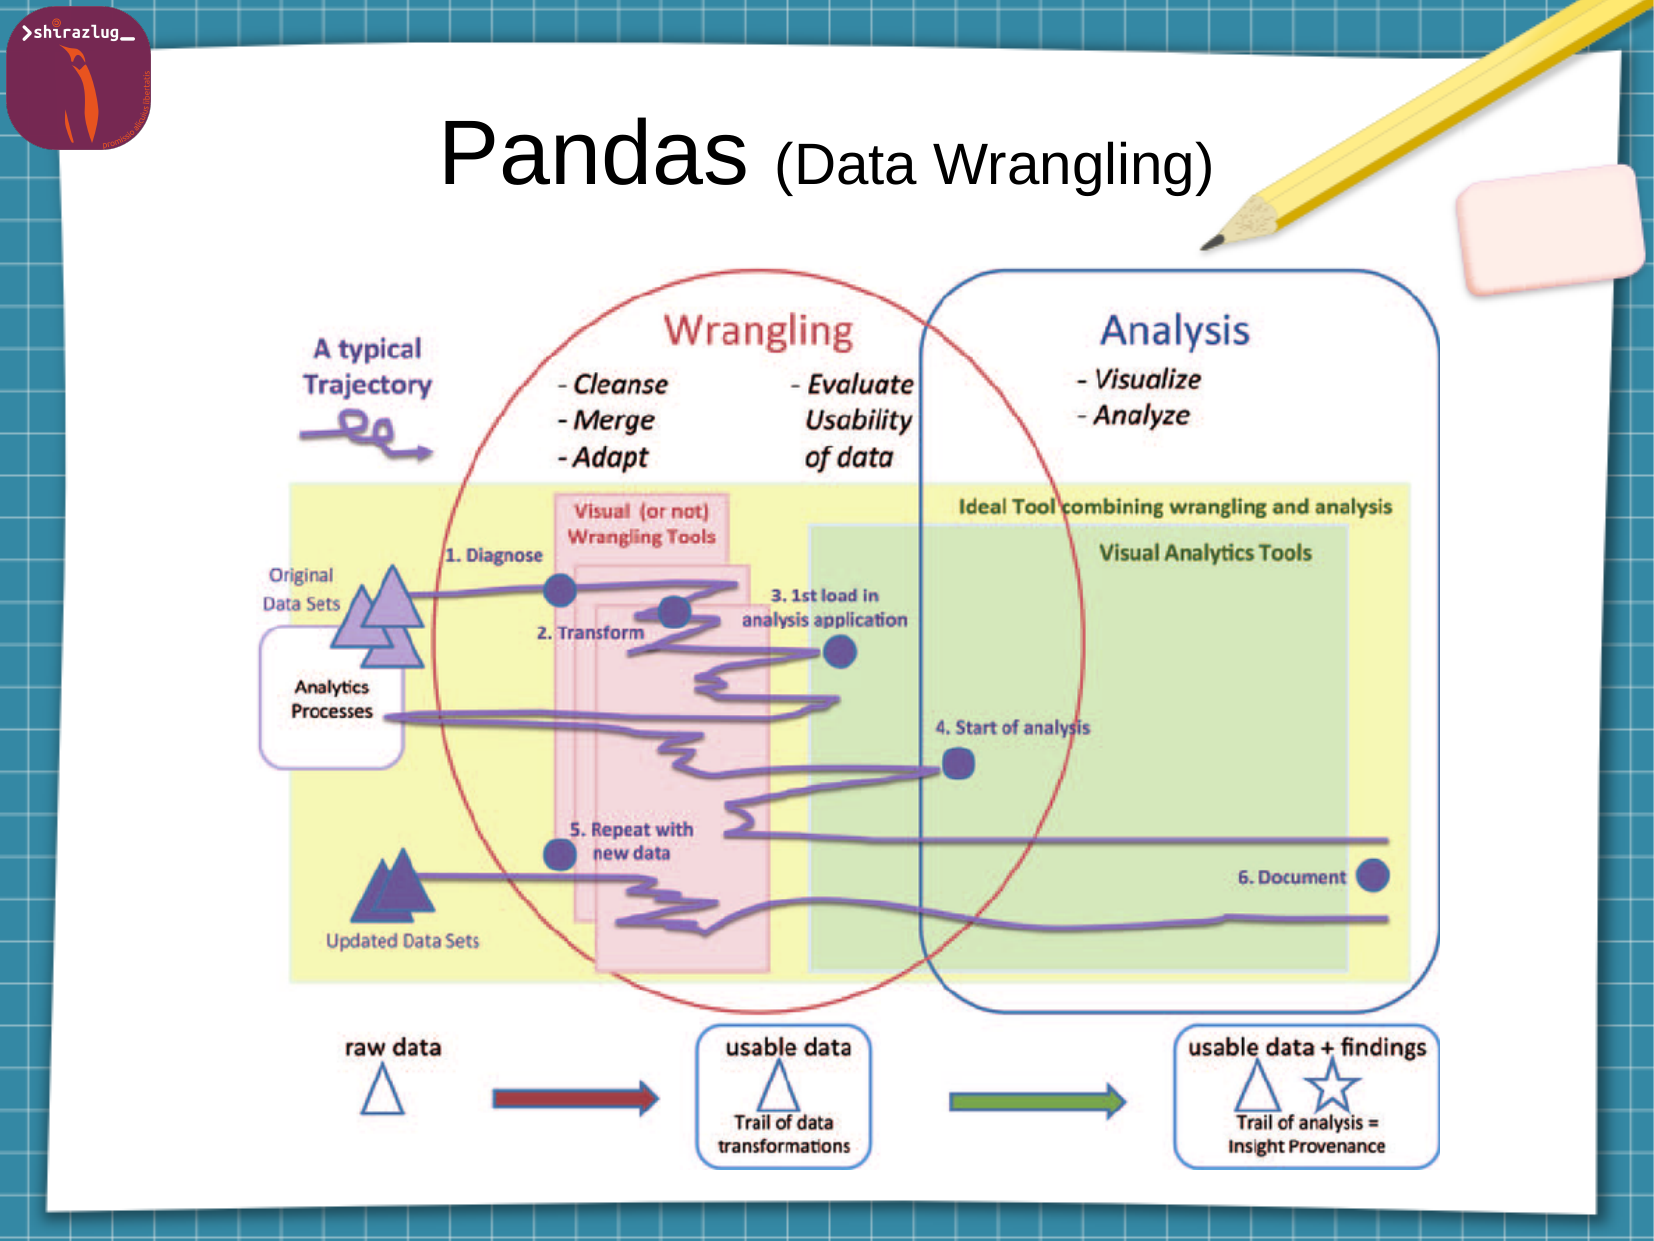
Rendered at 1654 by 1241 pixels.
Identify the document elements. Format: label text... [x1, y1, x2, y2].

title Pandas (Data Wrangling) [82, 49, 1571, 257]
picture [0, 0, 1654, 1241]
